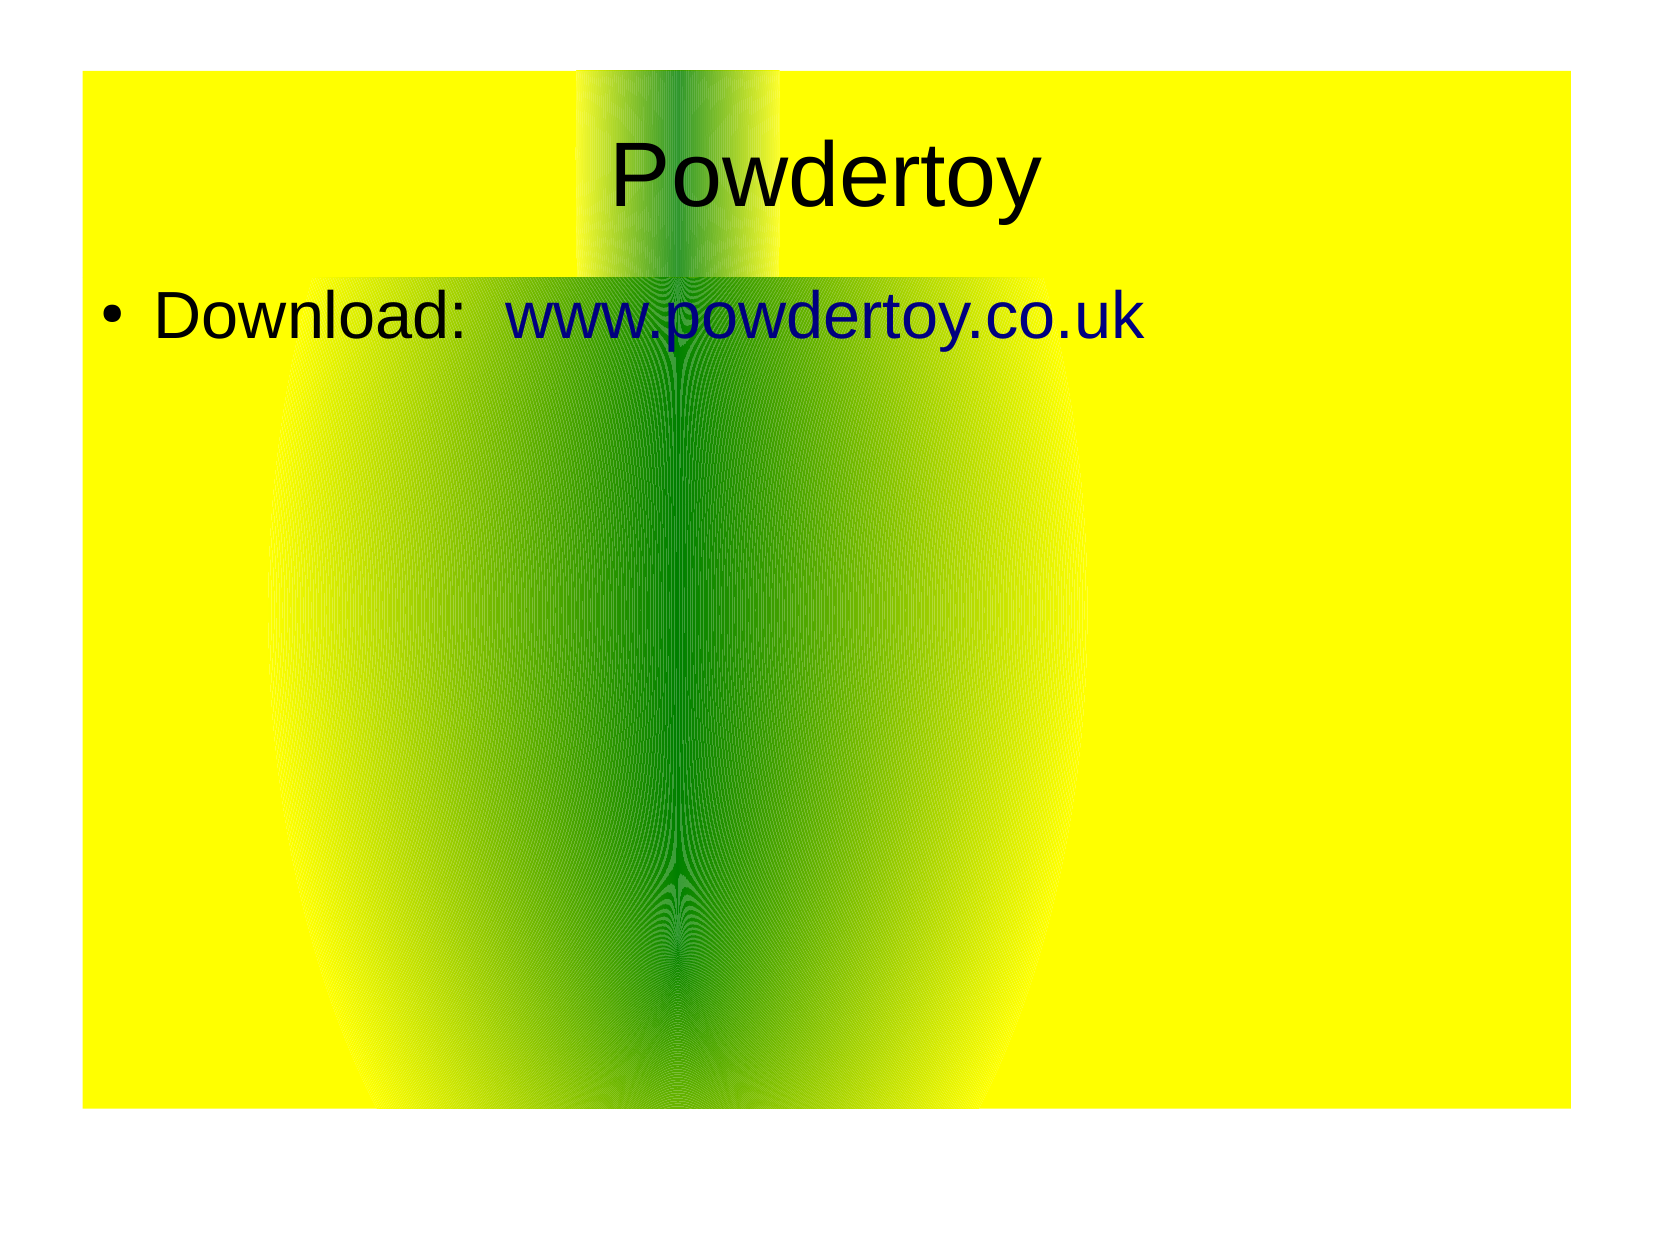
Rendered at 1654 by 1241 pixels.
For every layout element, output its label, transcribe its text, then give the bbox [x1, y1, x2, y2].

title Powdertoy [82, 70, 1571, 277]
list Download: www.powdertoy.co.uk [82, 277, 1571, 1109]
